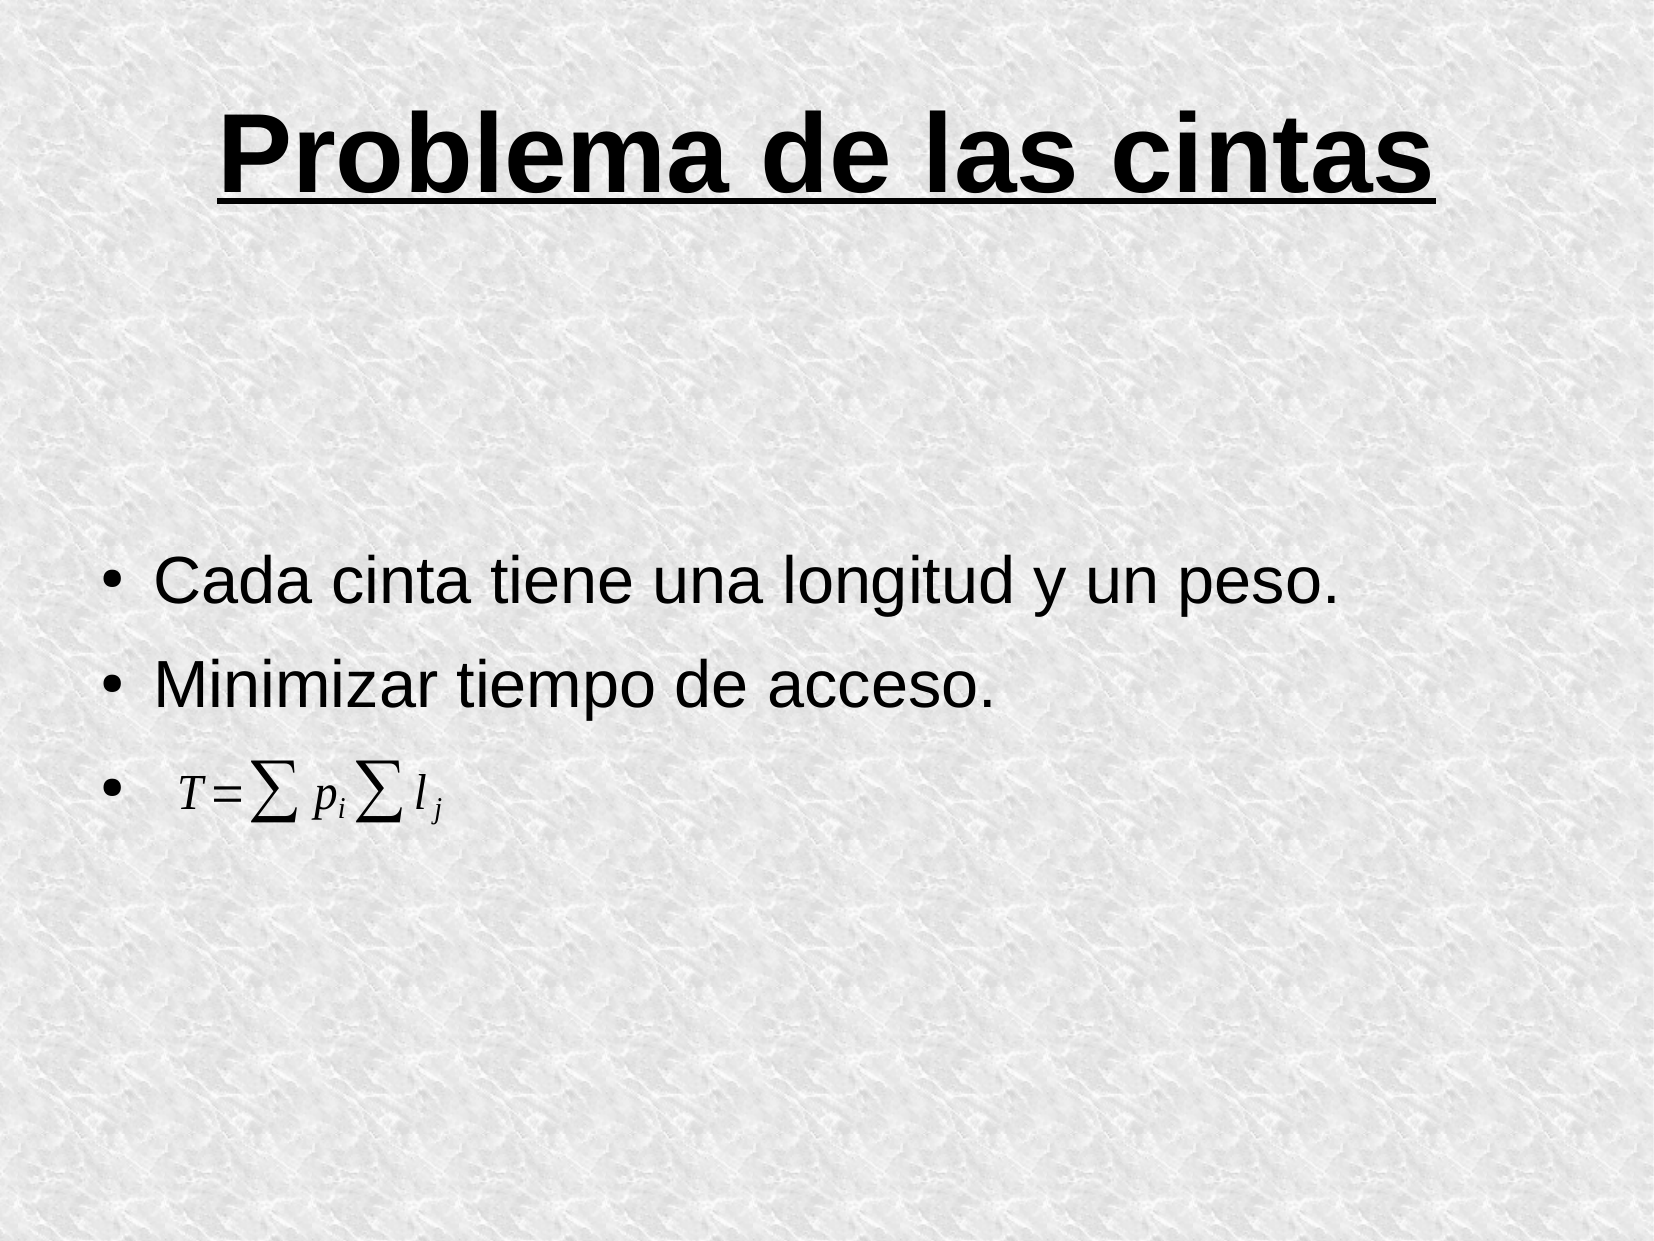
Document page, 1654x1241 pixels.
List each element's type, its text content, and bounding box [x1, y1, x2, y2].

title Problema de las cintas [82, 49, 1571, 257]
list Cada cinta tiene una longitud y un peso. Minimizar tiempo de acceso. [82, 543, 1571, 1010]
picture [0, 0, 1654, 1241]
chart [165, 755, 455, 827]
